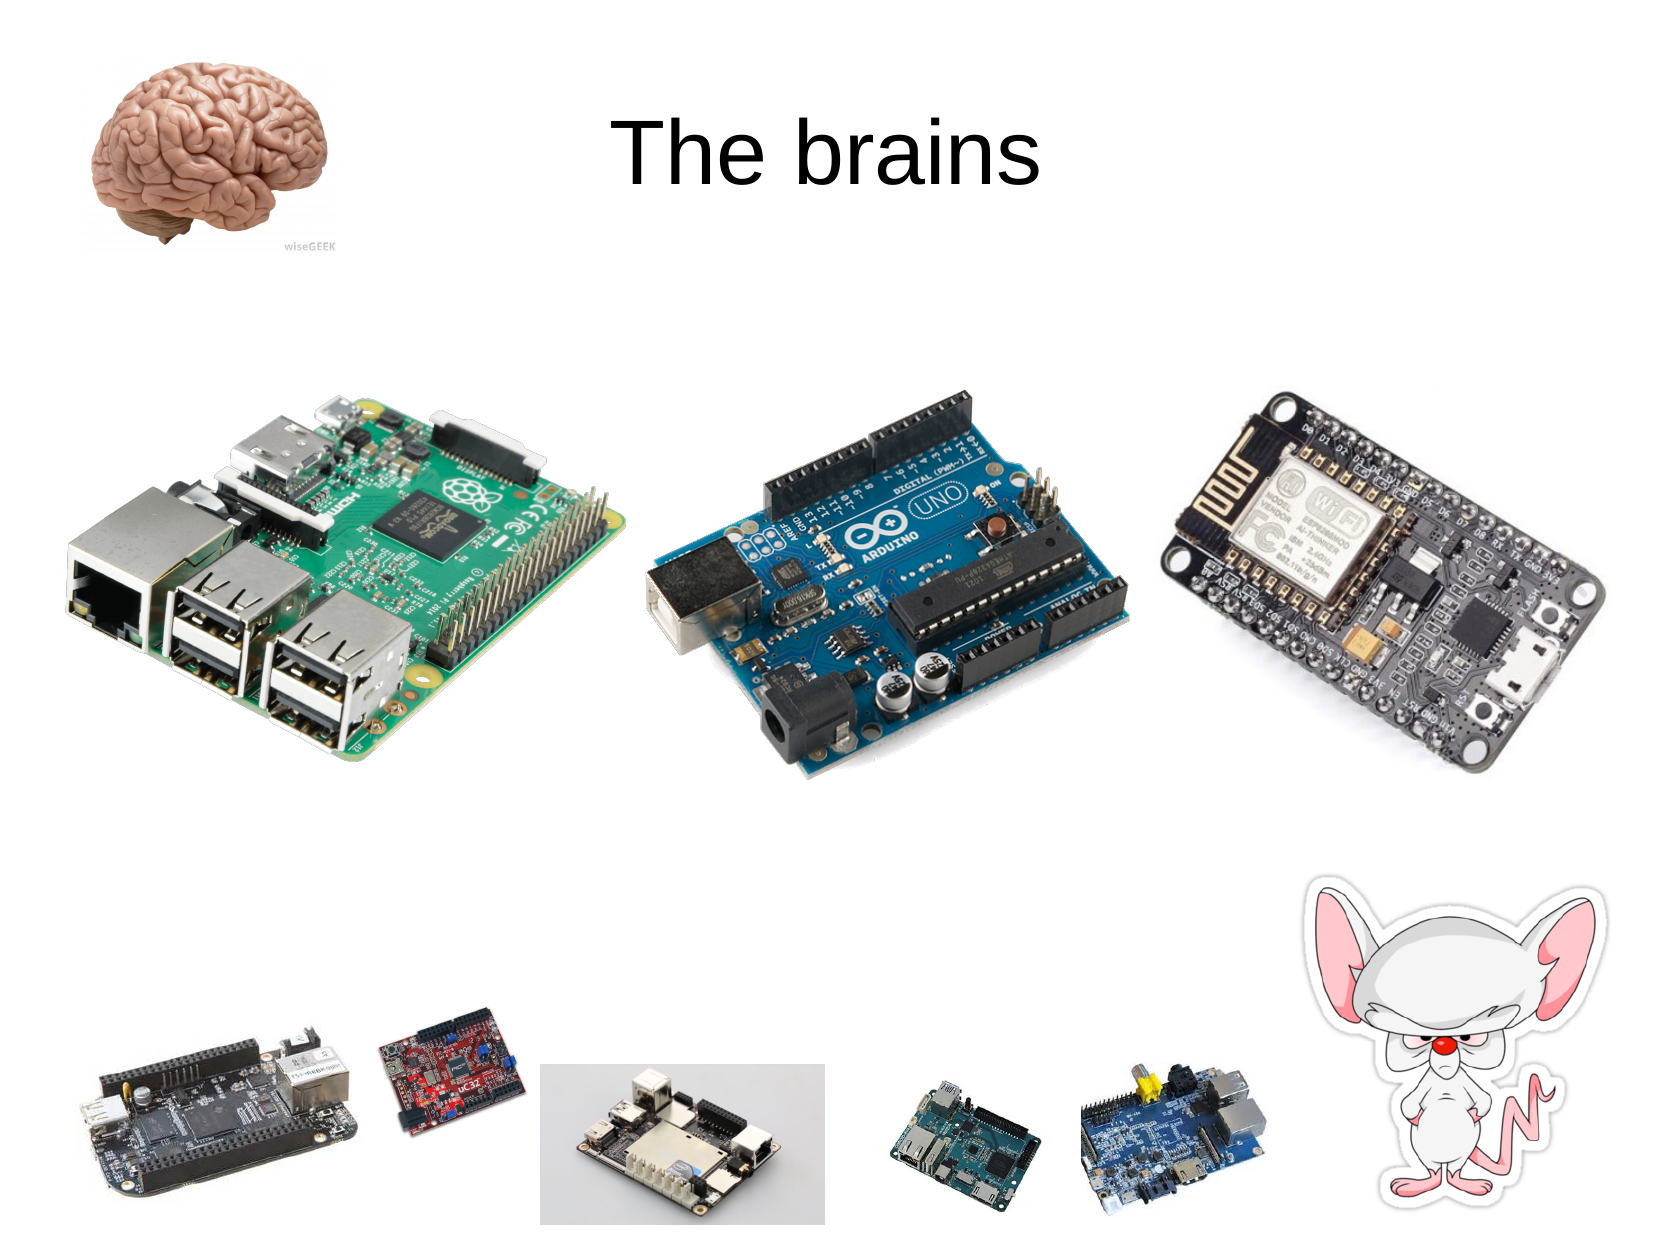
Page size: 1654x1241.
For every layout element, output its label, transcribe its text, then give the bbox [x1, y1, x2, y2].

picture [540, 1064, 825, 1225]
picture [60, 390, 631, 766]
picture [82, 49, 338, 253]
picture [375, 1004, 529, 1140]
picture [645, 389, 1130, 781]
picture [75, 1019, 363, 1211]
picture [1140, 385, 1623, 796]
picture [849, 869, 1635, 1226]
title The brains [82, 49, 1571, 257]
